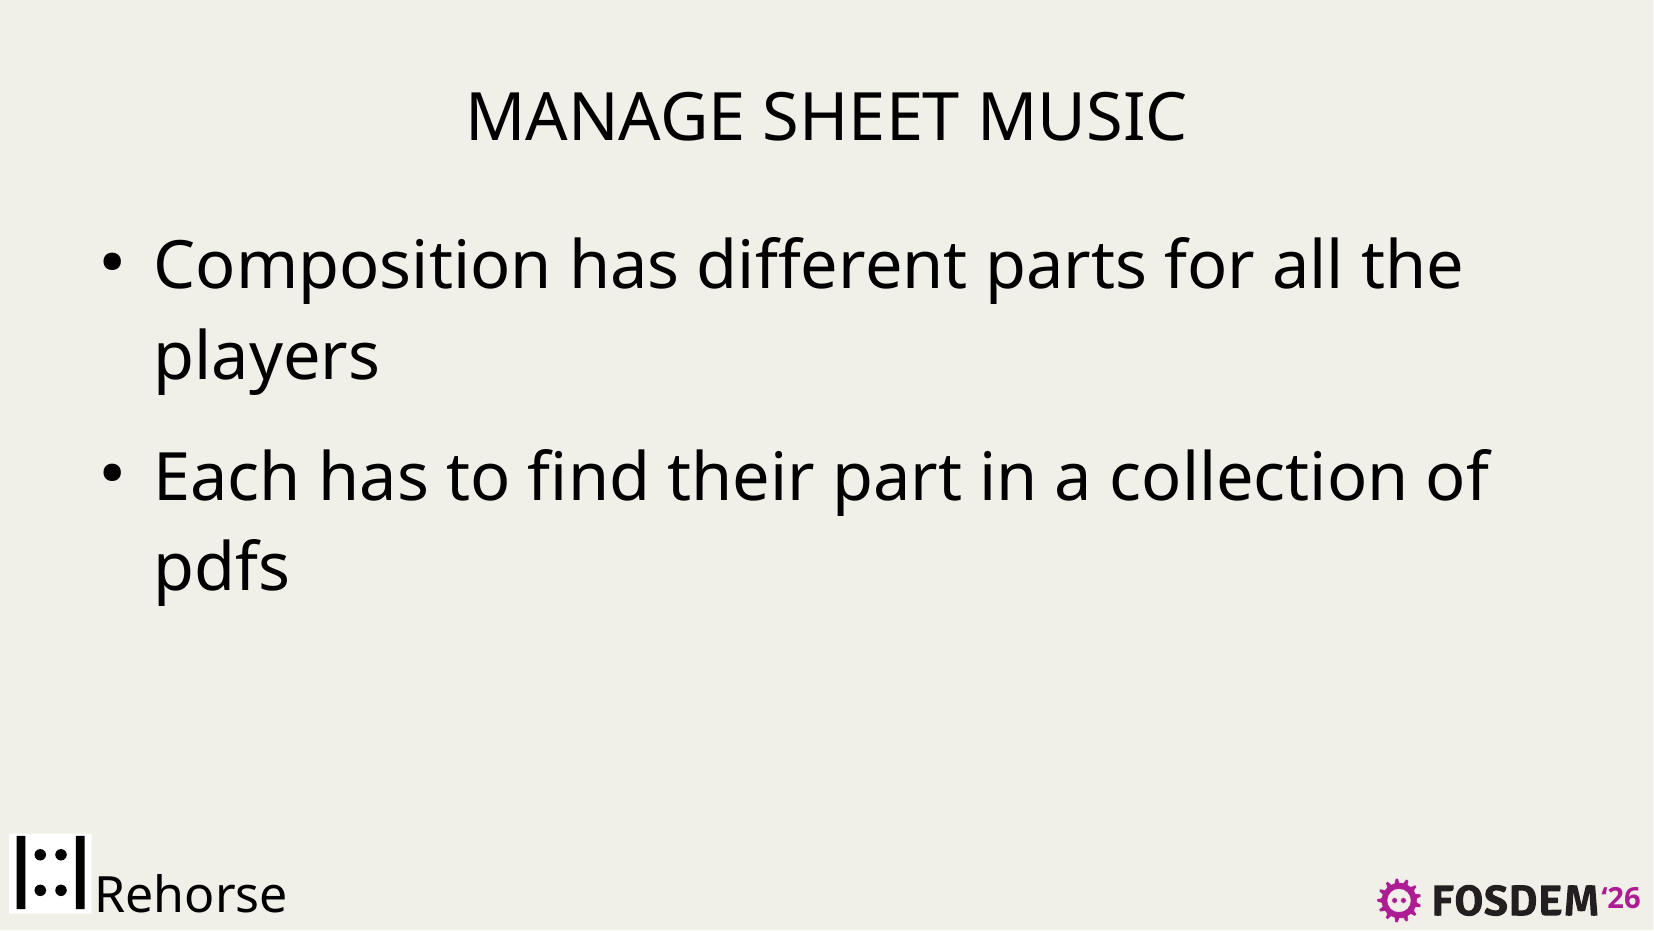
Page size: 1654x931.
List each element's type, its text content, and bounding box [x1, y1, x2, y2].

title Manage sheet music [82, 37, 1571, 193]
list Composition has different parts for all the players Each has to find their part in a collection of pdfs [82, 217, 1571, 863]
